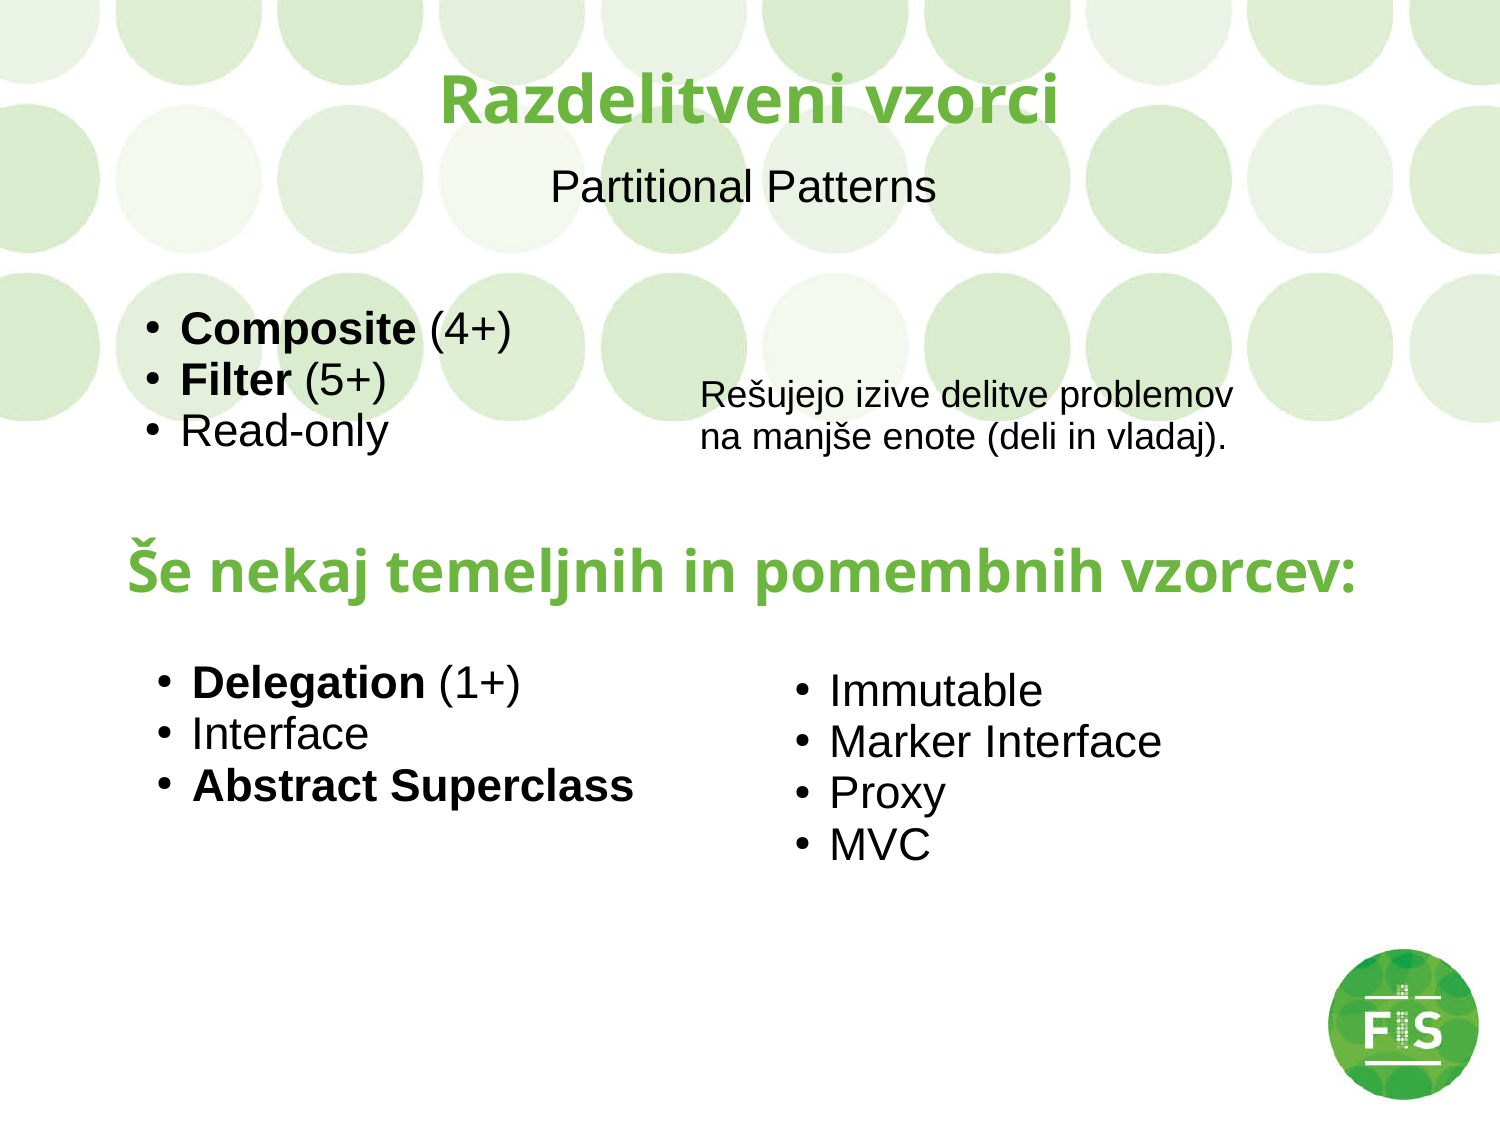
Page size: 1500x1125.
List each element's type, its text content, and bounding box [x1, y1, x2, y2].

text_box Immutable Marker Interface Proxy MVC [779, 555, 1312, 1125]
text_box Composite (4+) Filter (5+) Read-only [129, 295, 662, 618]
title Še nekaj temeljnih in pomembnih vzorcev: [55, 535, 1430, 709]
text_box Delegation (1+) Interface Abstract Superclass [141, 649, 674, 1040]
text_box Partitional Patterns [448, 153, 1040, 256]
title Razdelitveni vzorci [75, 59, 1426, 233]
text_box Rešujejo izive delitve problemov na manjše enote (deli in vladaj). [685, 366, 1288, 465]
picture [0, 0, 1500, 1125]
